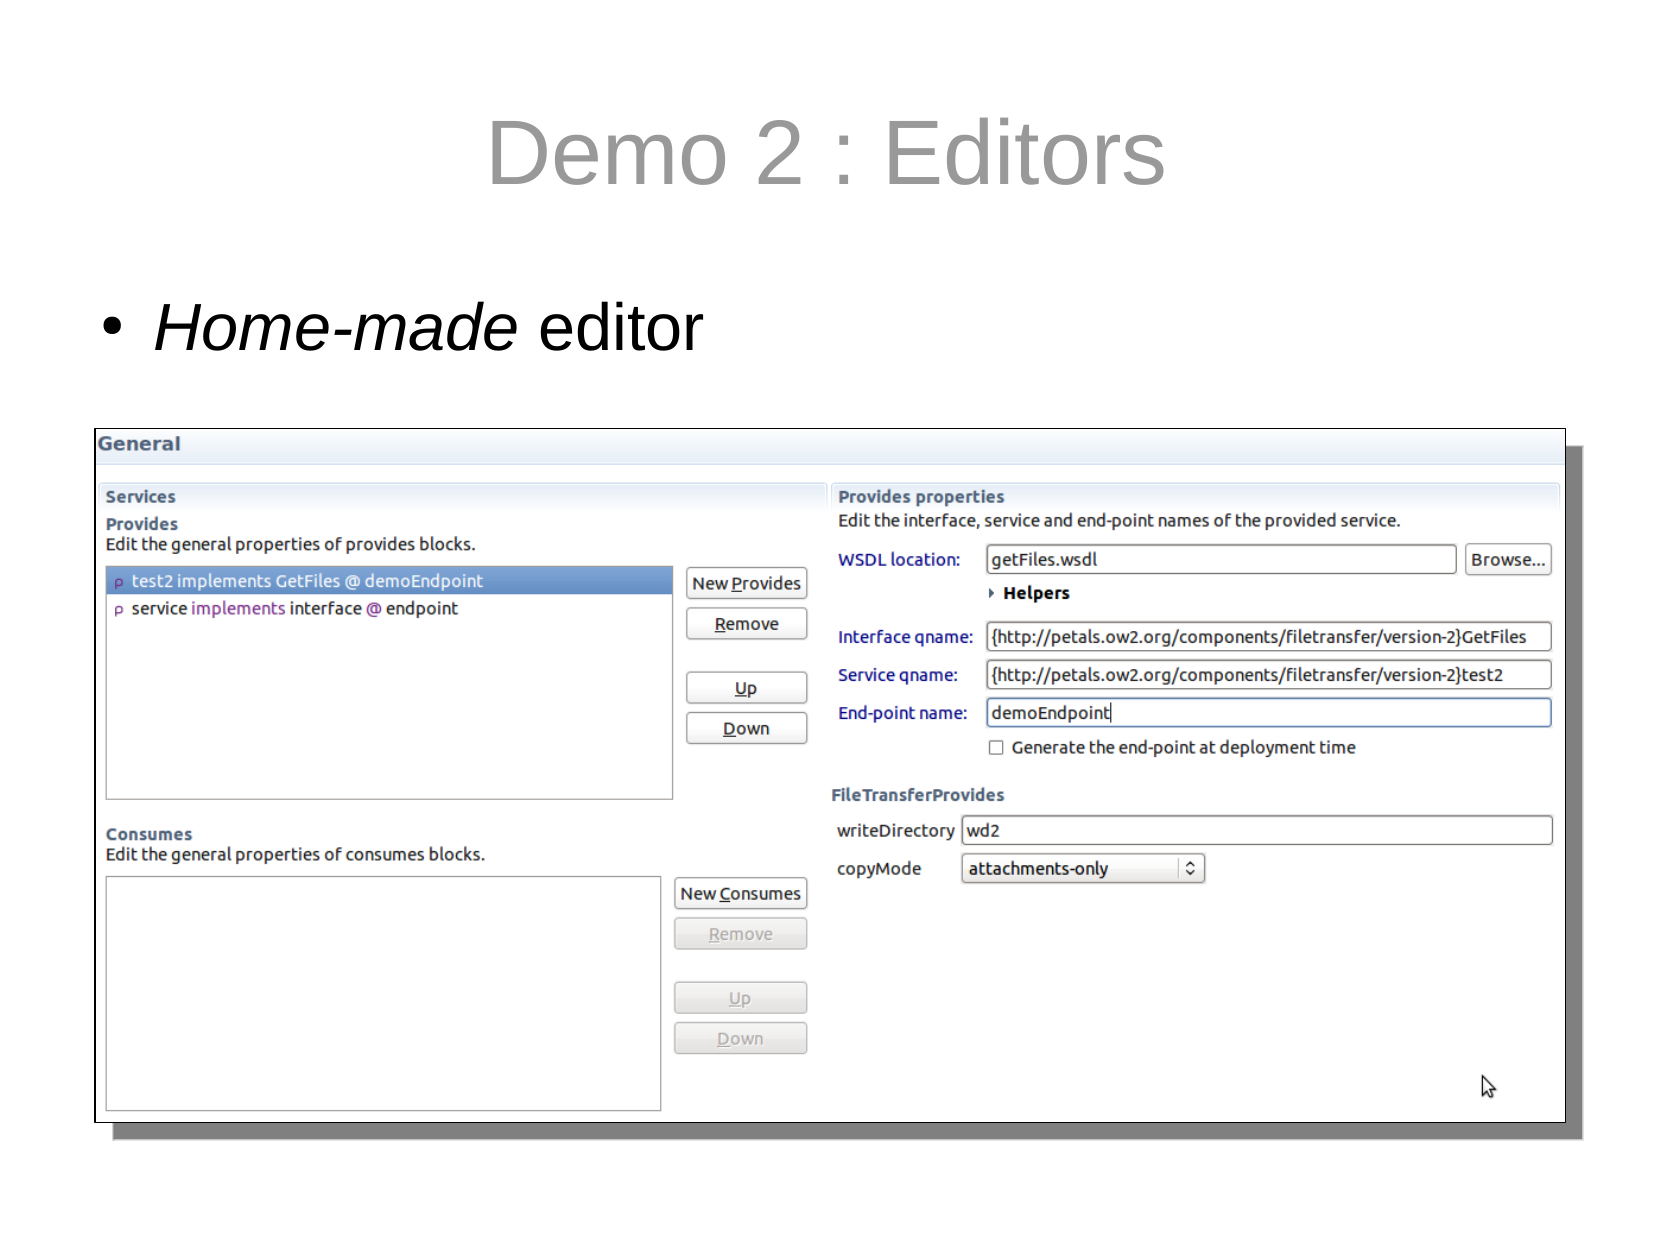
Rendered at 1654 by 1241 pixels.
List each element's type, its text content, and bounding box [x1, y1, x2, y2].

picture [95, 428, 1565, 1123]
title Demo 2 : Editors [82, 49, 1571, 257]
list Home-made editor [82, 290, 1571, 1109]
